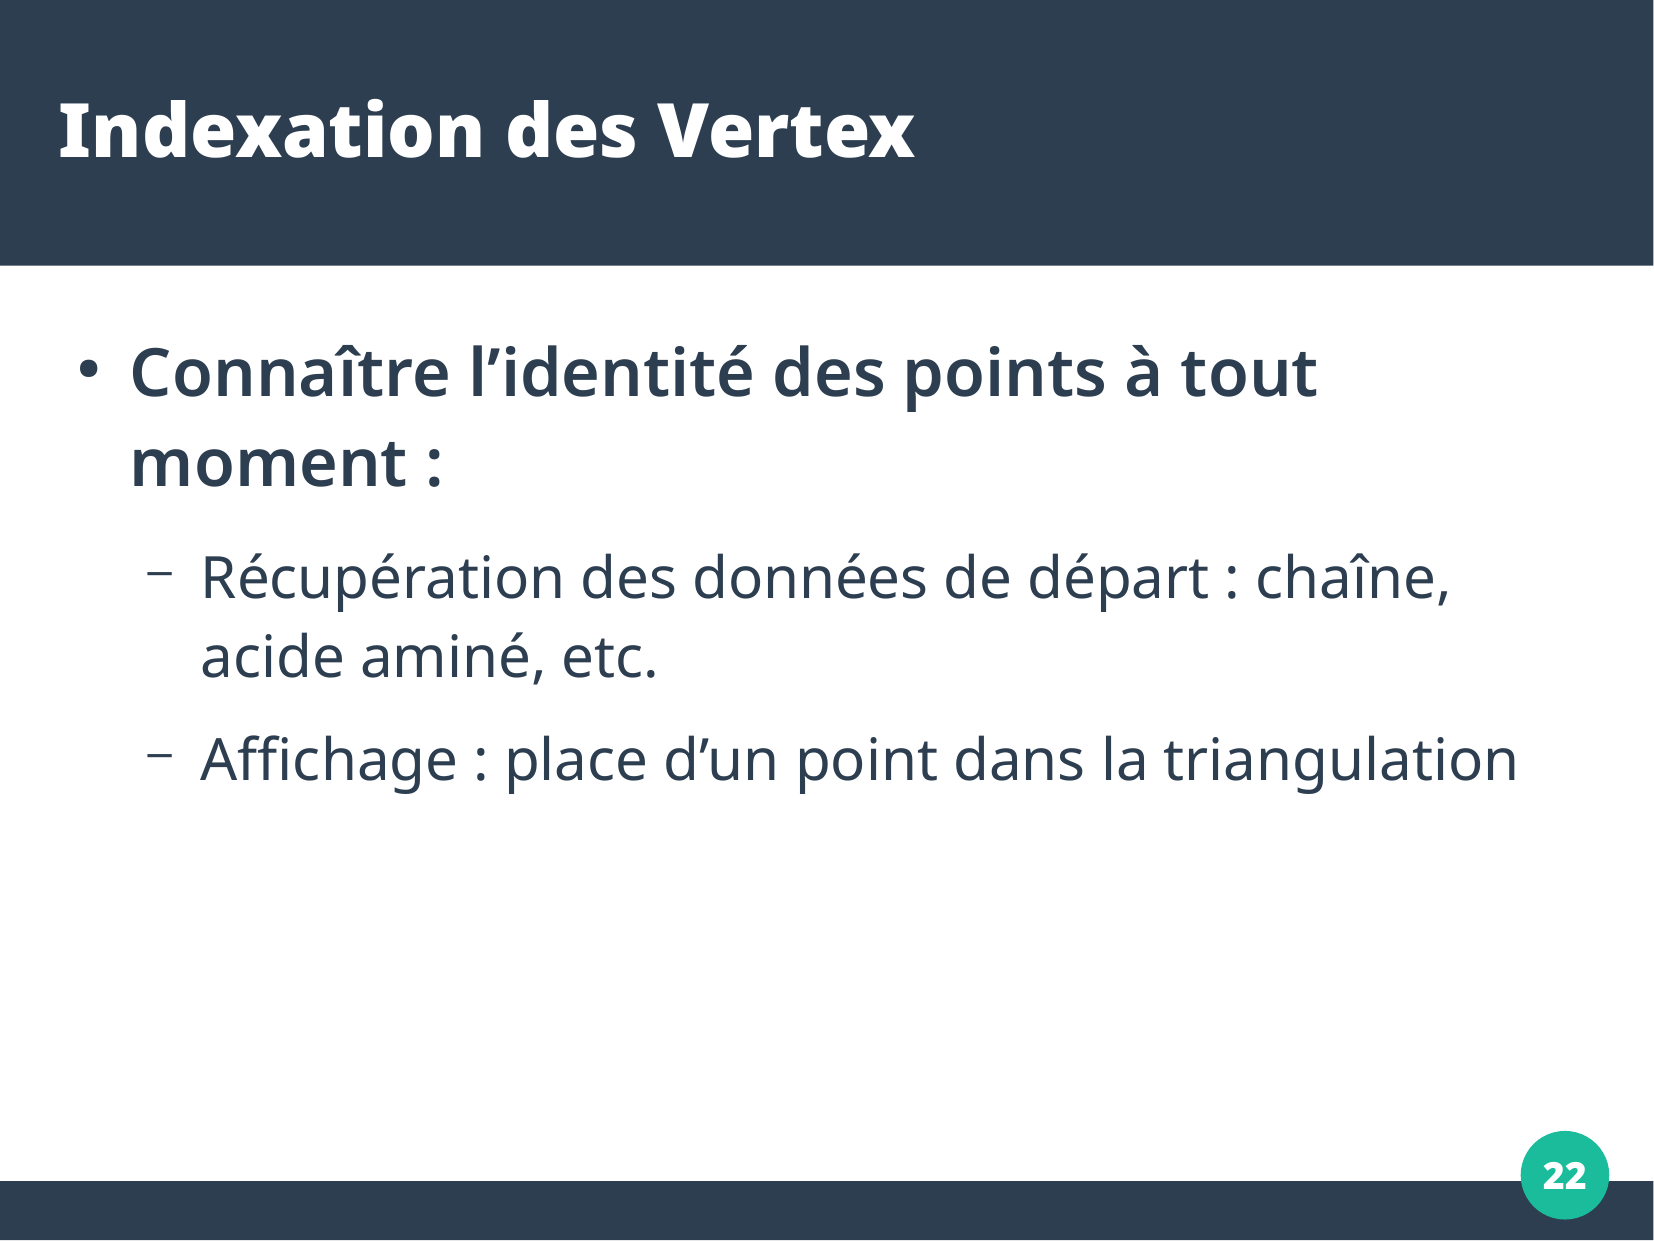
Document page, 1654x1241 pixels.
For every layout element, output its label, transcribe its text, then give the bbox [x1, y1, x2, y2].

title Indexation des Vertex [59, 49, 1595, 207]
list Connaître l’identité des points à tout moment : Récupération des données de départ : chaîne, acide aminé, etc. Affichage : place d’un point dans la triangulation [59, 324, 1595, 1152]
